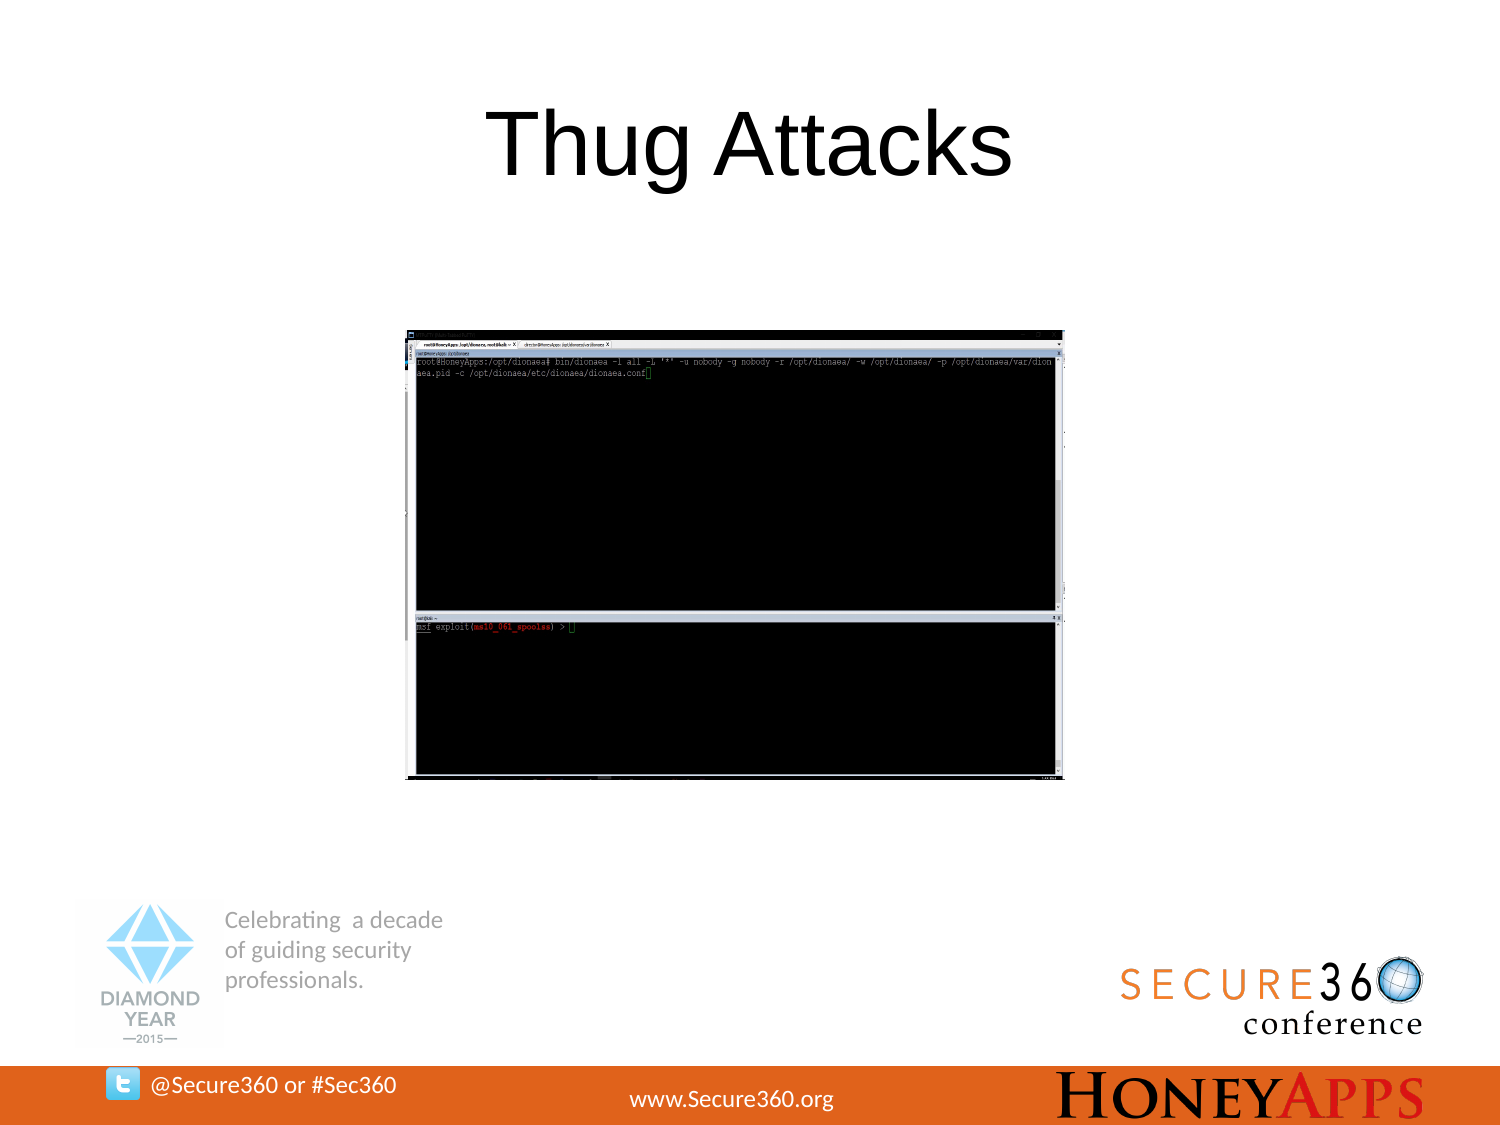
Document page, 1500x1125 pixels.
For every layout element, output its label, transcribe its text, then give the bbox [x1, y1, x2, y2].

picture [106, 1067, 140, 1100]
text_box [405, 329, 1066, 781]
title Thug Attacks [112, 90, 1388, 198]
picture [1004, 956, 1486, 1125]
picture [75, 899, 224, 1048]
